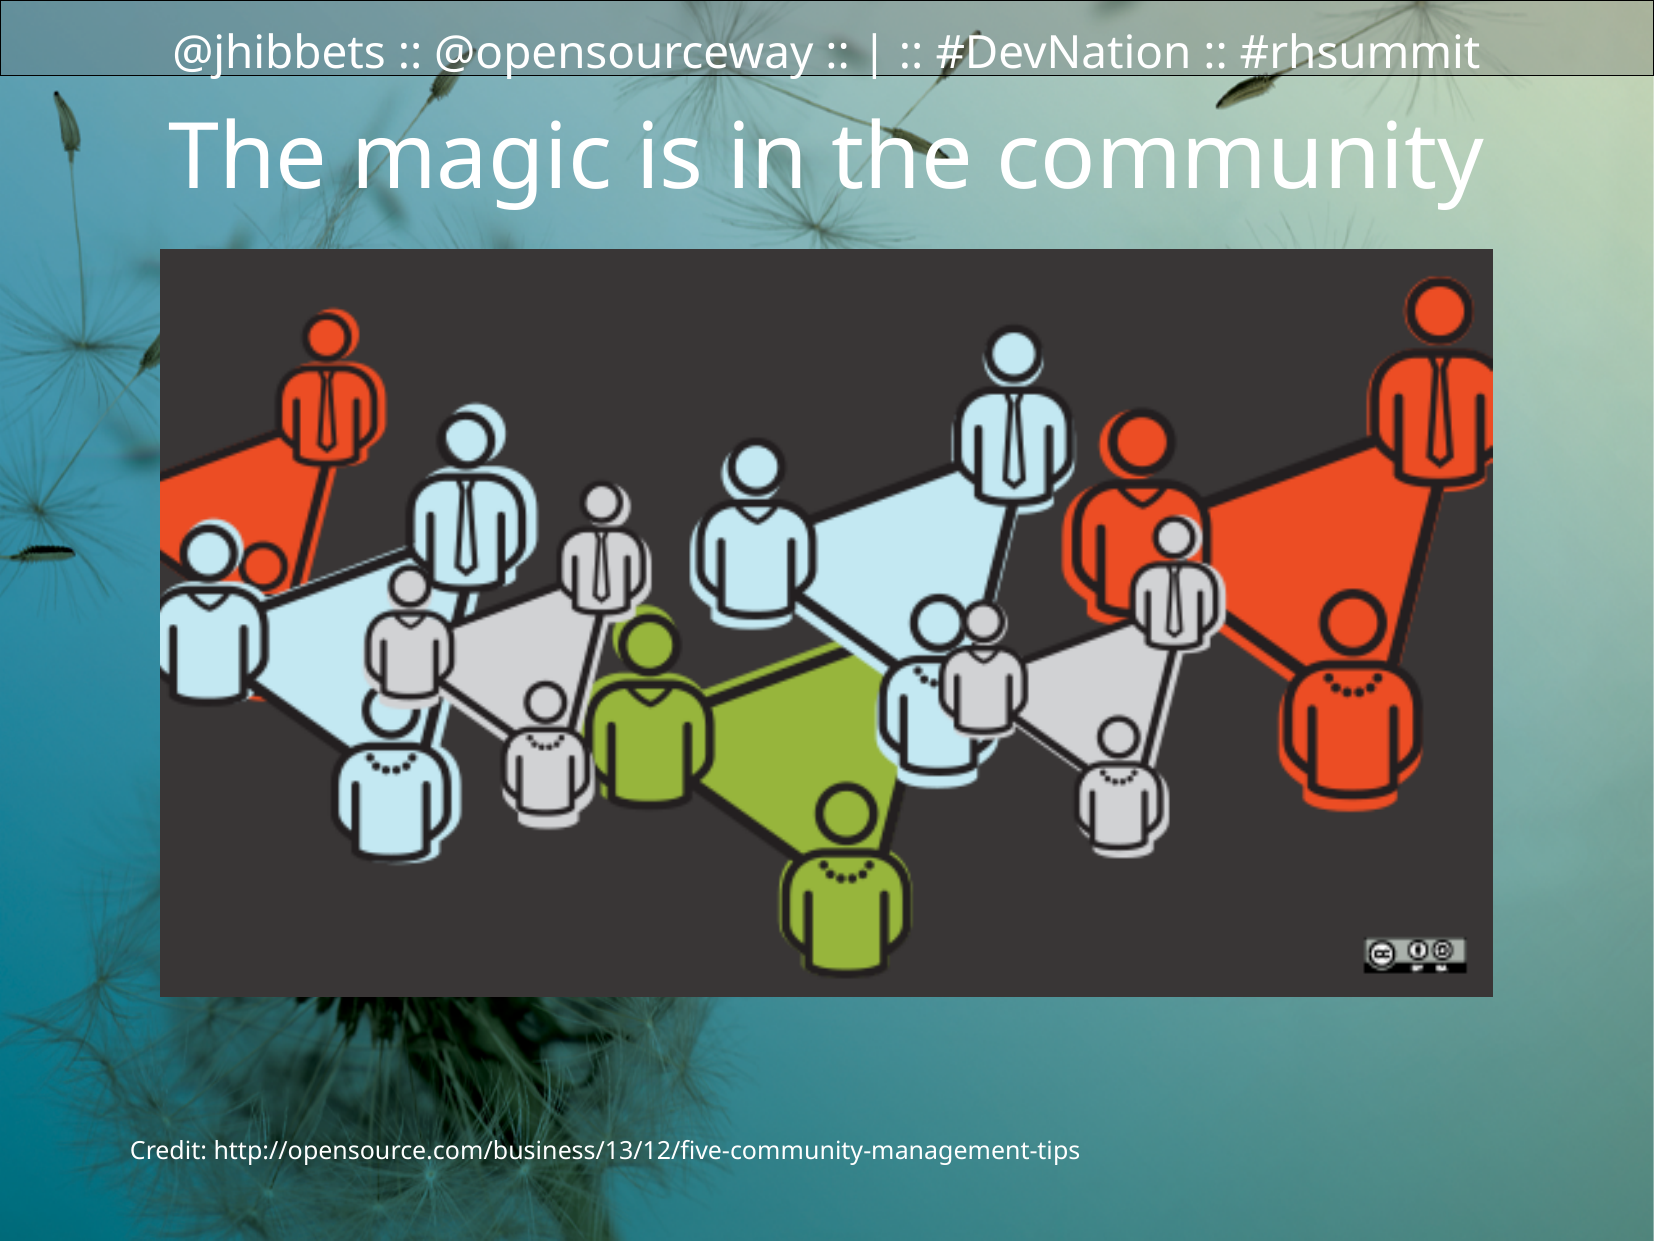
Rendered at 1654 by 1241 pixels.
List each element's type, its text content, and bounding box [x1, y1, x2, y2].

text_box Credit: http://opensource.com/business/13/12/five-community-management-tips [115, 1125, 1089, 1165]
picture [0, 76, 1654, 1241]
title The magic is in the community [82, 49, 1571, 257]
